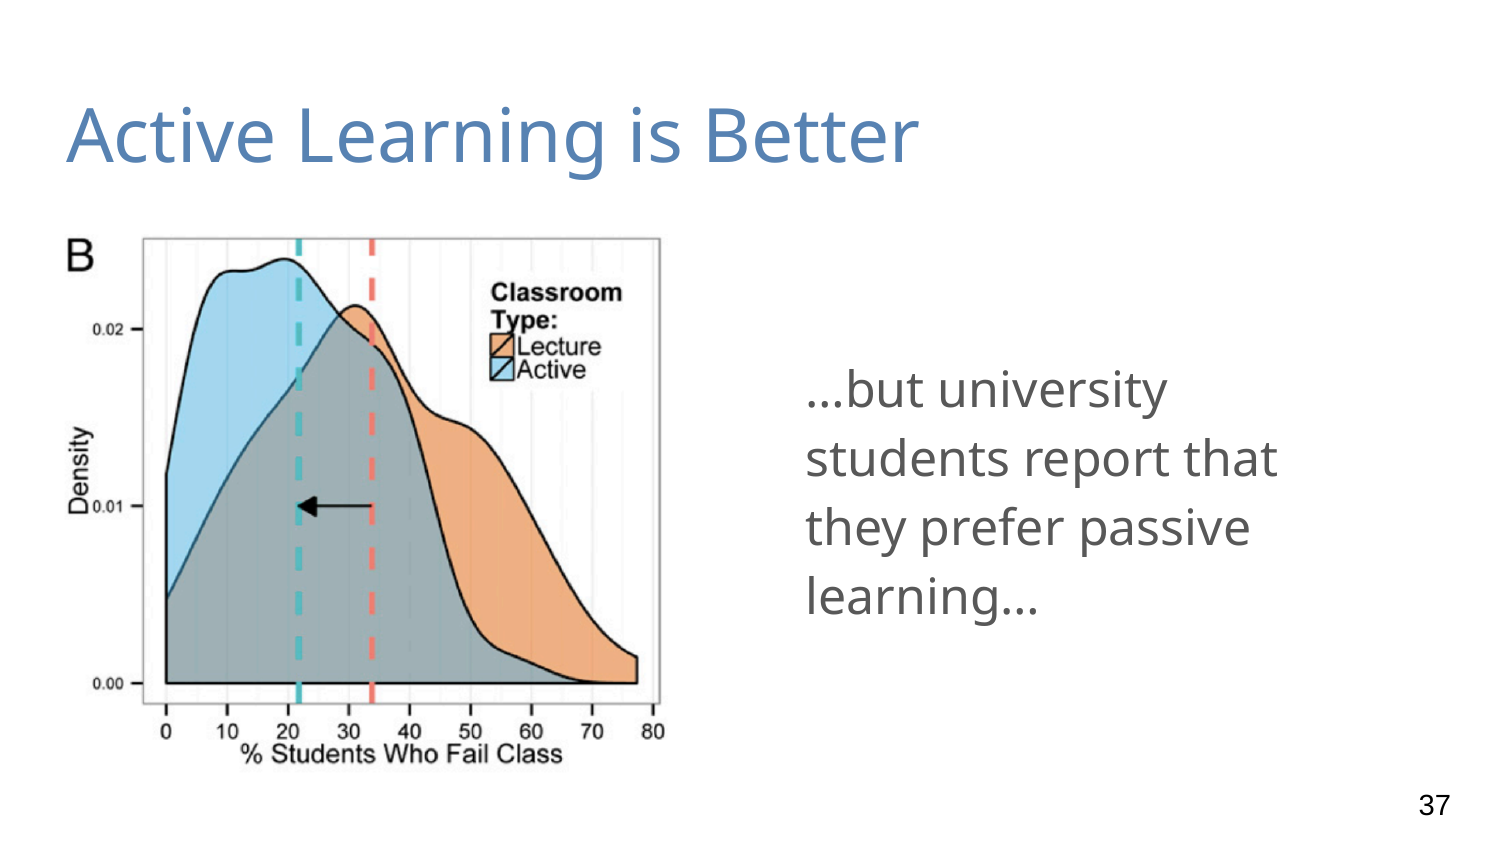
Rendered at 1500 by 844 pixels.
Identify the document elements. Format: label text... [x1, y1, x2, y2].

title Active Learning is Better [51, 72, 1449, 189]
picture [51, 197, 699, 803]
text_box …but university students report that they prefer passive learning… [790, 333, 1367, 579]
